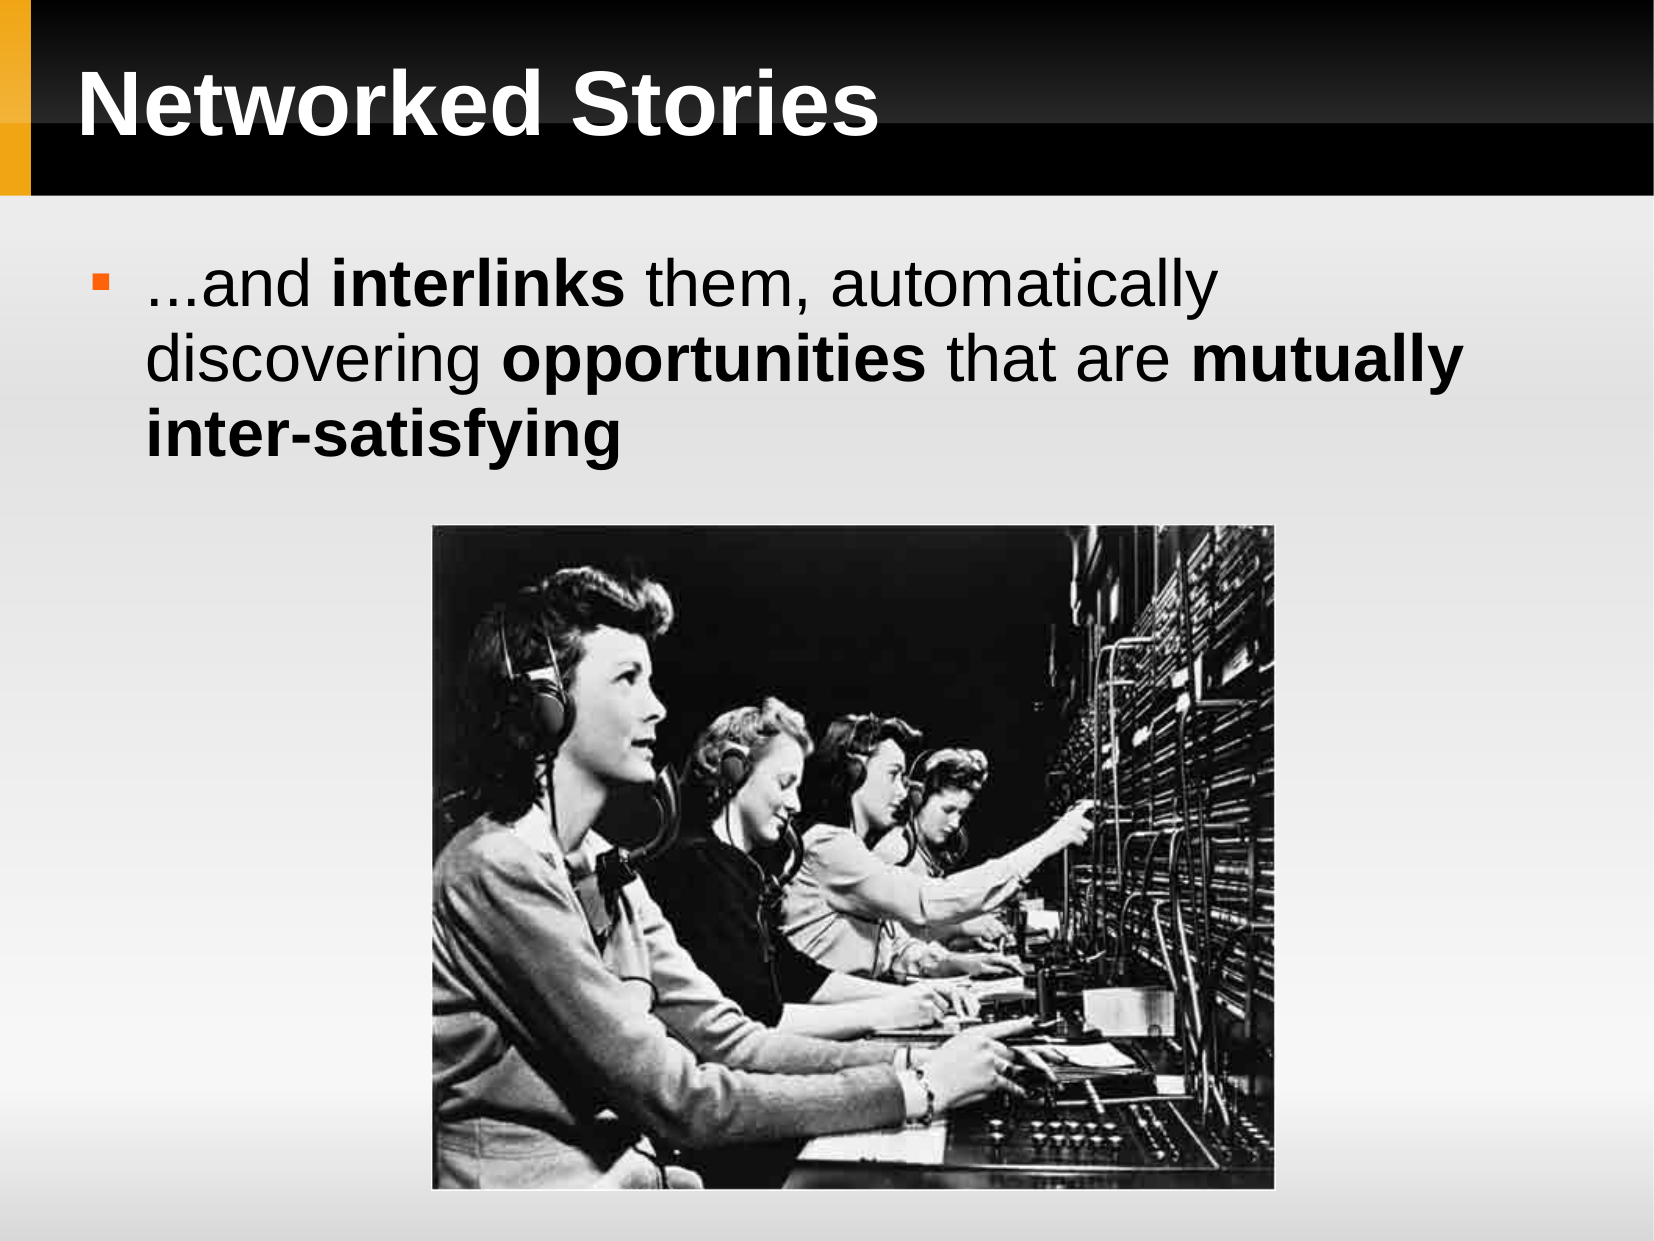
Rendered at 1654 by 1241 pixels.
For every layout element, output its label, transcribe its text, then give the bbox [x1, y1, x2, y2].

picture [0, 0, 1654, 1241]
title Networked Stories [76, 0, 1565, 208]
list ...and interlinks them, automatically discovering opportunities that are mutually inter-satisfying [75, 246, 1564, 1051]
